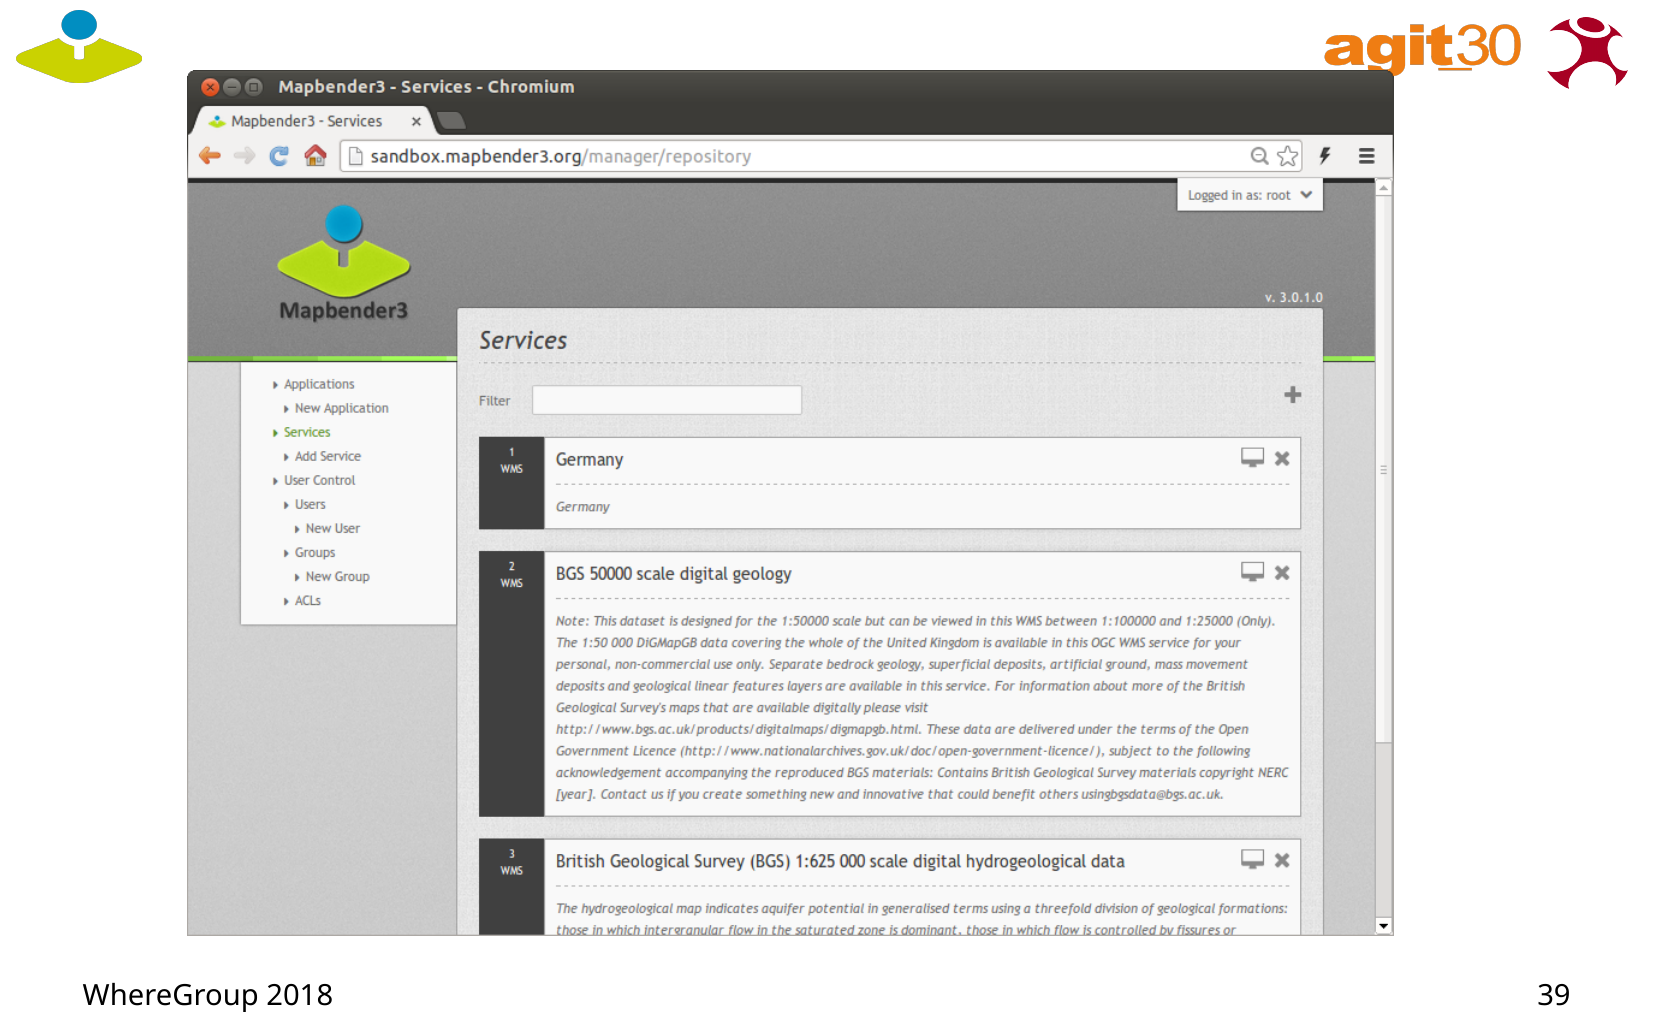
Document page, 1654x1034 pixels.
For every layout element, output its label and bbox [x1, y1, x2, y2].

picture [187, 21, 1524, 936]
picture [16, 10, 142, 83]
picture [1547, 17, 1628, 89]
